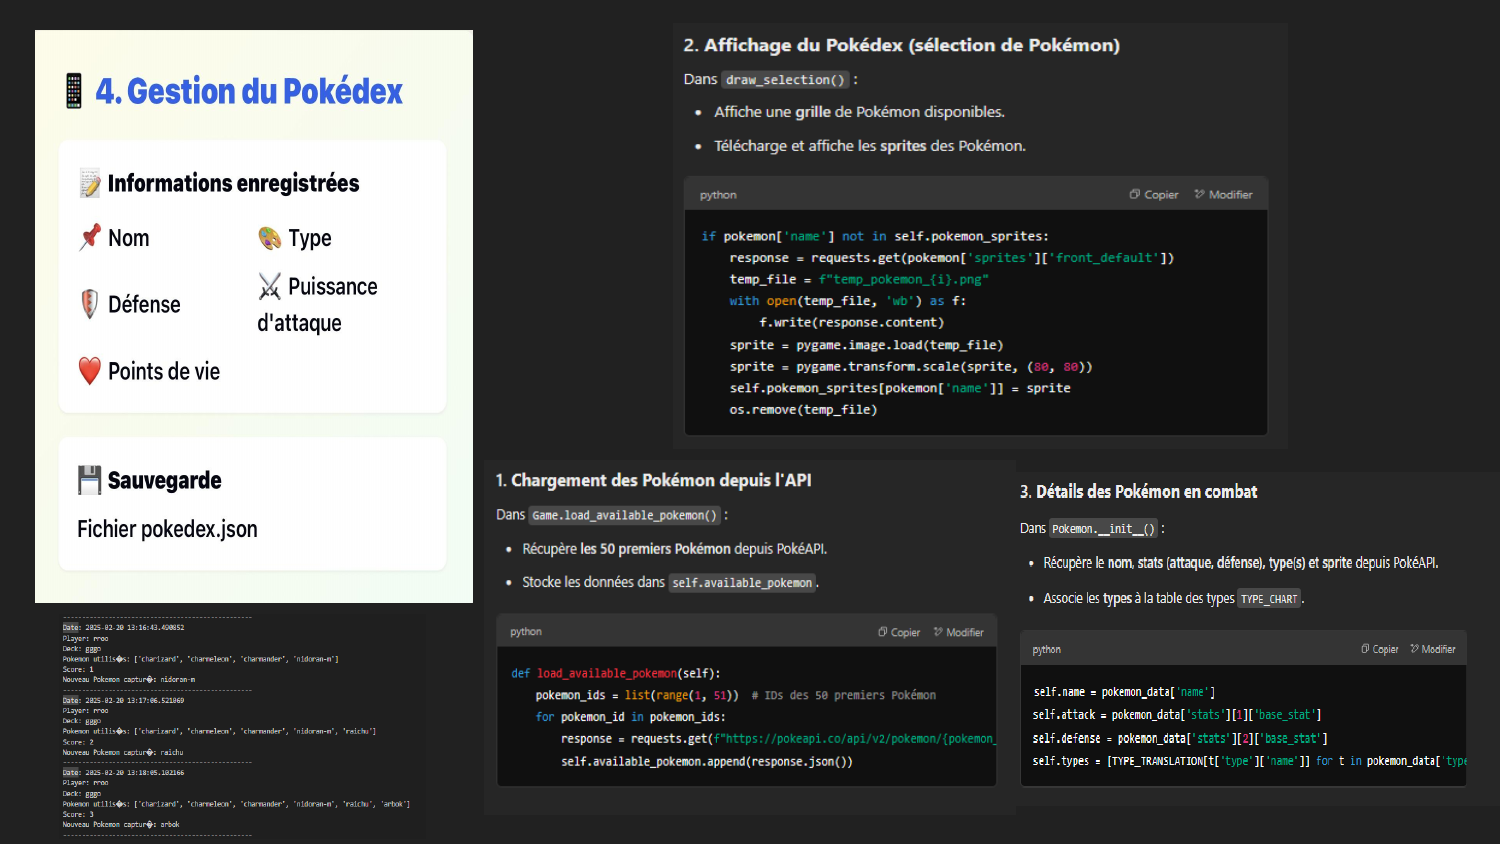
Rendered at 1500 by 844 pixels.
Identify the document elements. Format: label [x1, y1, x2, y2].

picture [484, 460, 1500, 815]
picture [59, 614, 426, 839]
picture [35, 30, 473, 603]
picture [673, 23, 1288, 449]
